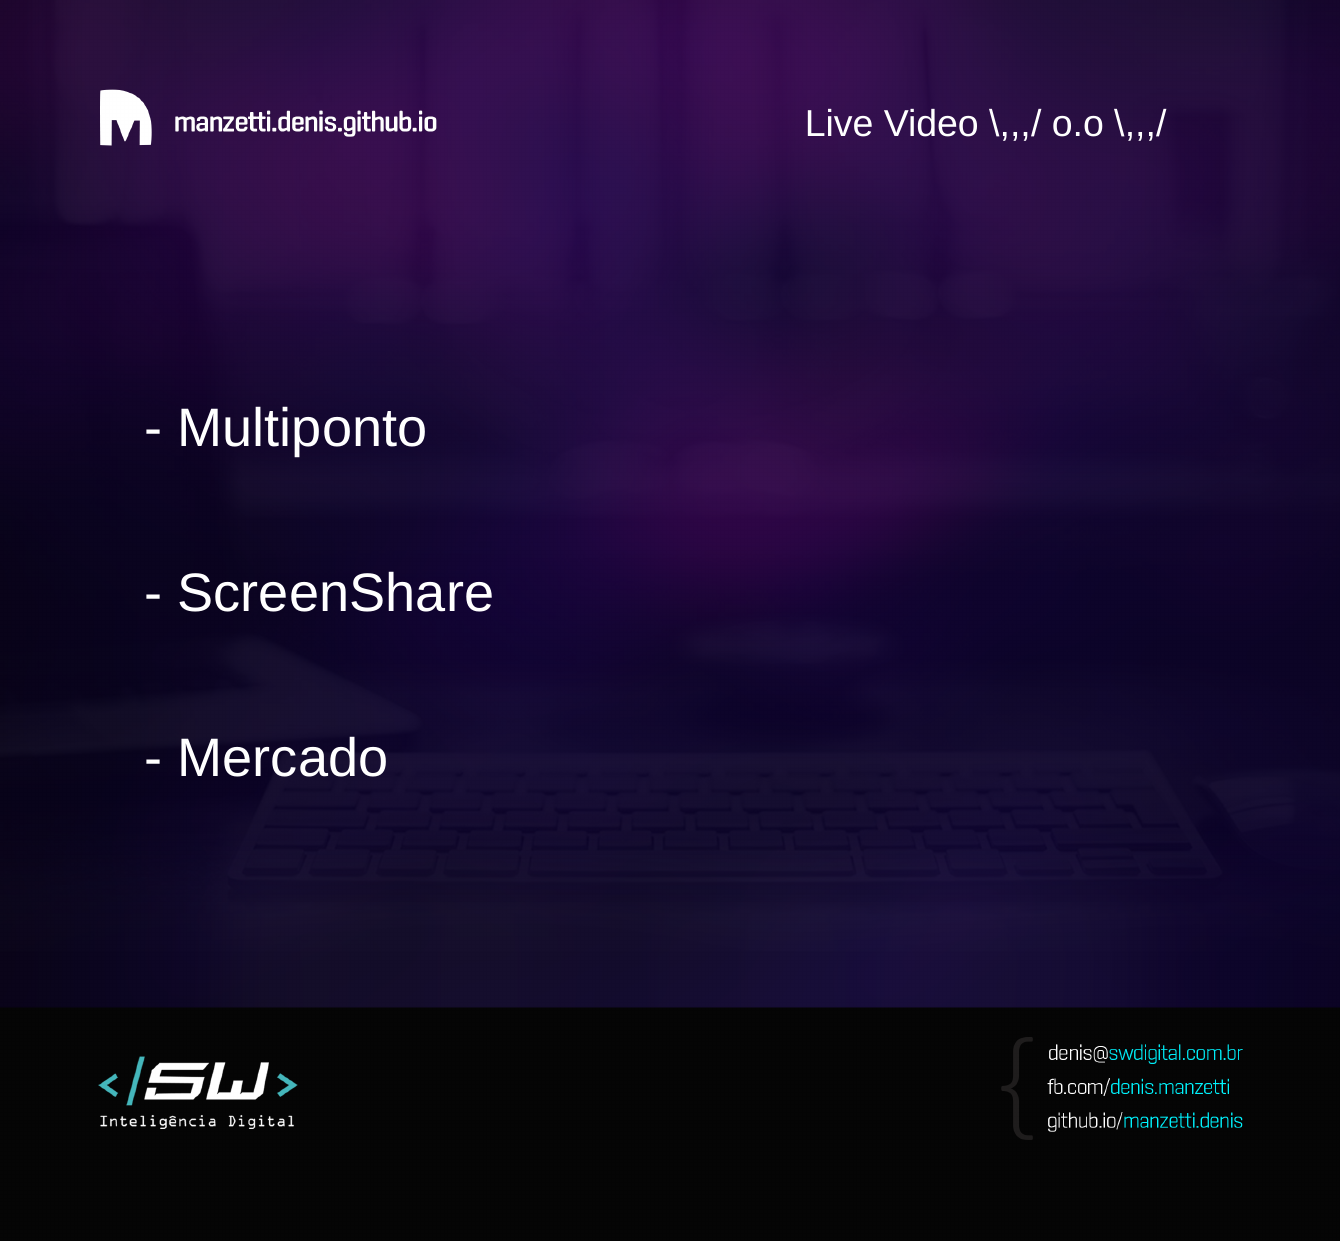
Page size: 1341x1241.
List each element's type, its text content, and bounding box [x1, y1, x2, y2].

picture [0, 0, 1340, 1241]
text_box - Mercado [129, 720, 957, 857]
text_box - ScreenShare [129, 555, 957, 631]
text_box - Multiponto [129, 389, 957, 466]
text_box Live Video \,,,/ o.o \,,,/ [708, 94, 1264, 194]
